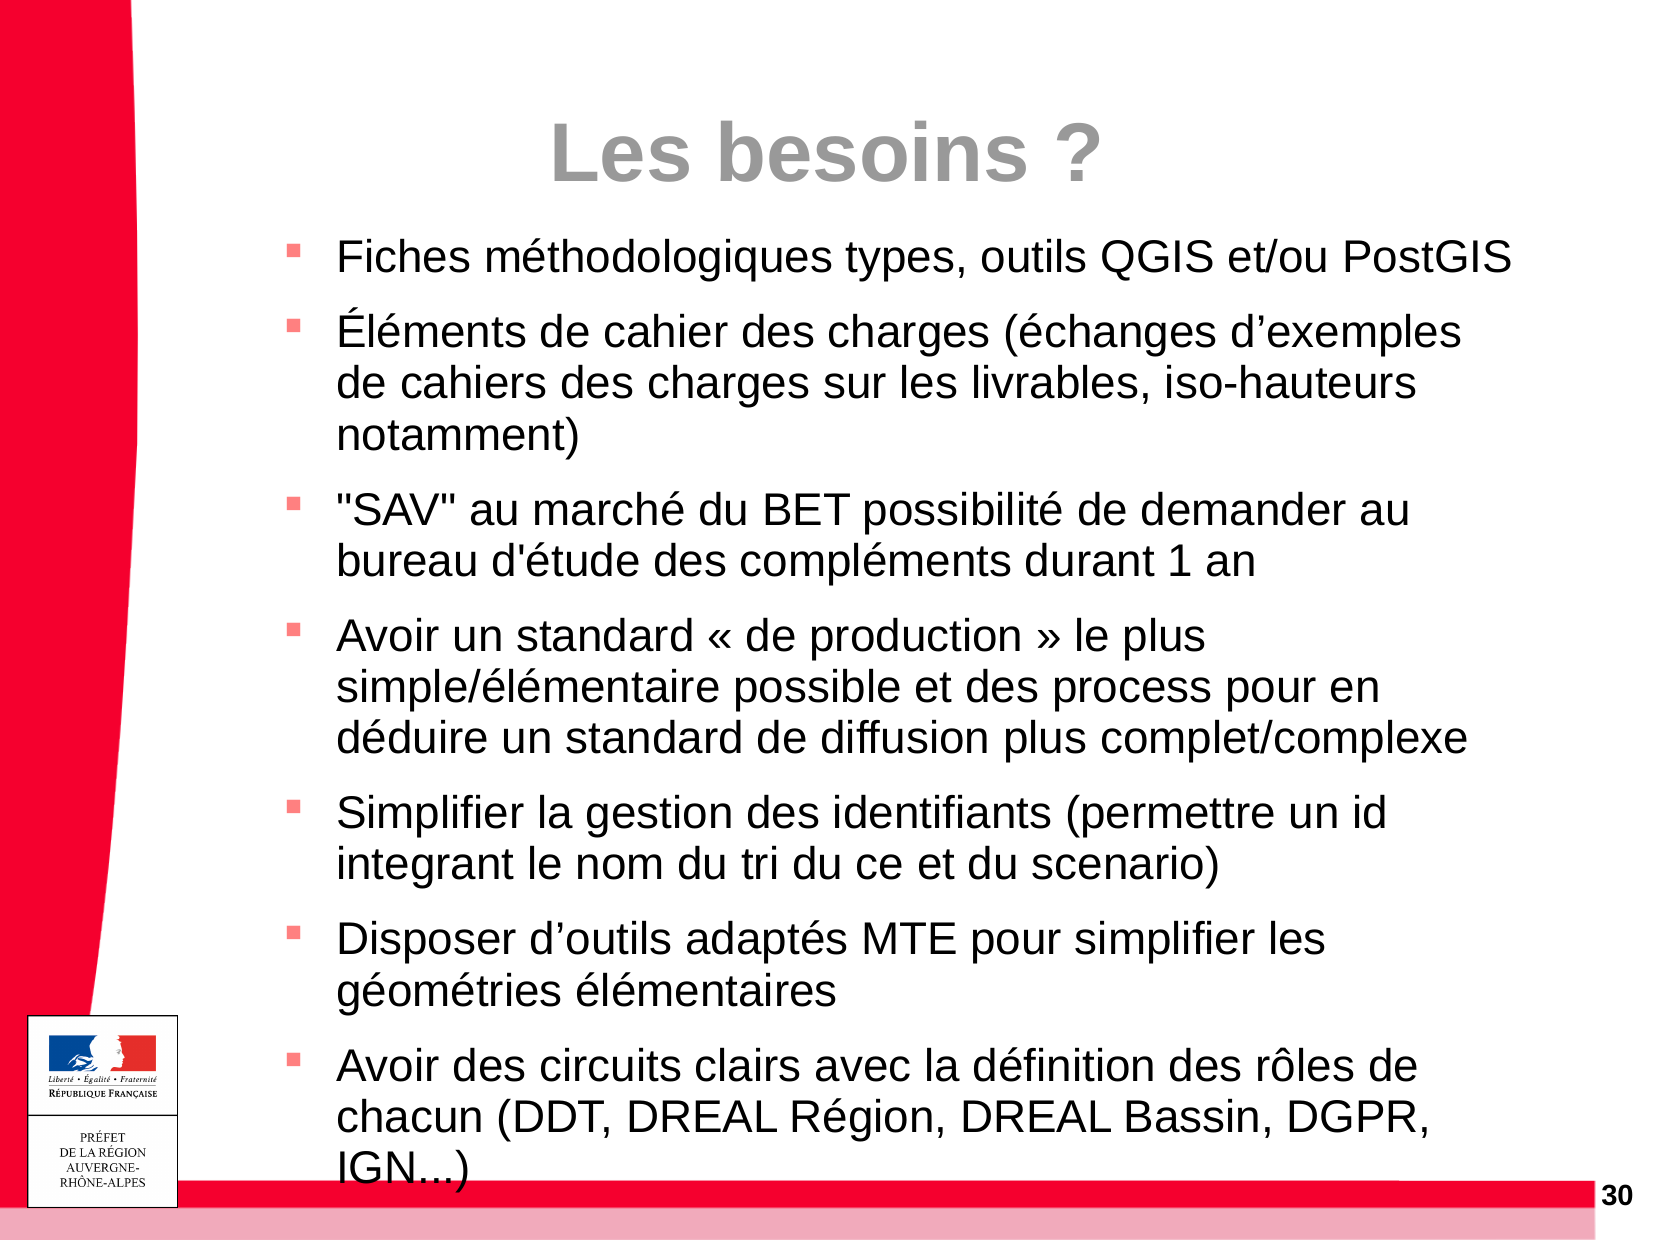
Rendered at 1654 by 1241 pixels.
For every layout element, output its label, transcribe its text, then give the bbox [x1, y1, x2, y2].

picture [0, 0, 1654, 1240]
list Fiches méthodologiques types, outils QGIS et/ou PostGIS Éléments de cahier des charges (échanges d’exemples de cahiers des charges sur les livrables, iso-hauteurs notamment) "SAV" au marché du BET possibilité de demander au bureau d'étude des compléments durant 1 an Avoir un standard « de production » le plus simple/élémentaire possible et des process pour en déduire un standard de diffusion plus complet/complexe Simplifier la gestion des identifiants (permettre un id integrant le nom du tri du ce et du scenario) Disposer d’outils adaptés MTE pour simplifier les géométries élémentaires Avoir des circuits clairs avec la définition des rôles de chacun (DDT, DREAL Région, DREAL Bassin, DGPR, IGN...) [194, 155, 1524, 1194]
title Les besoins ? [82, 49, 1571, 257]
